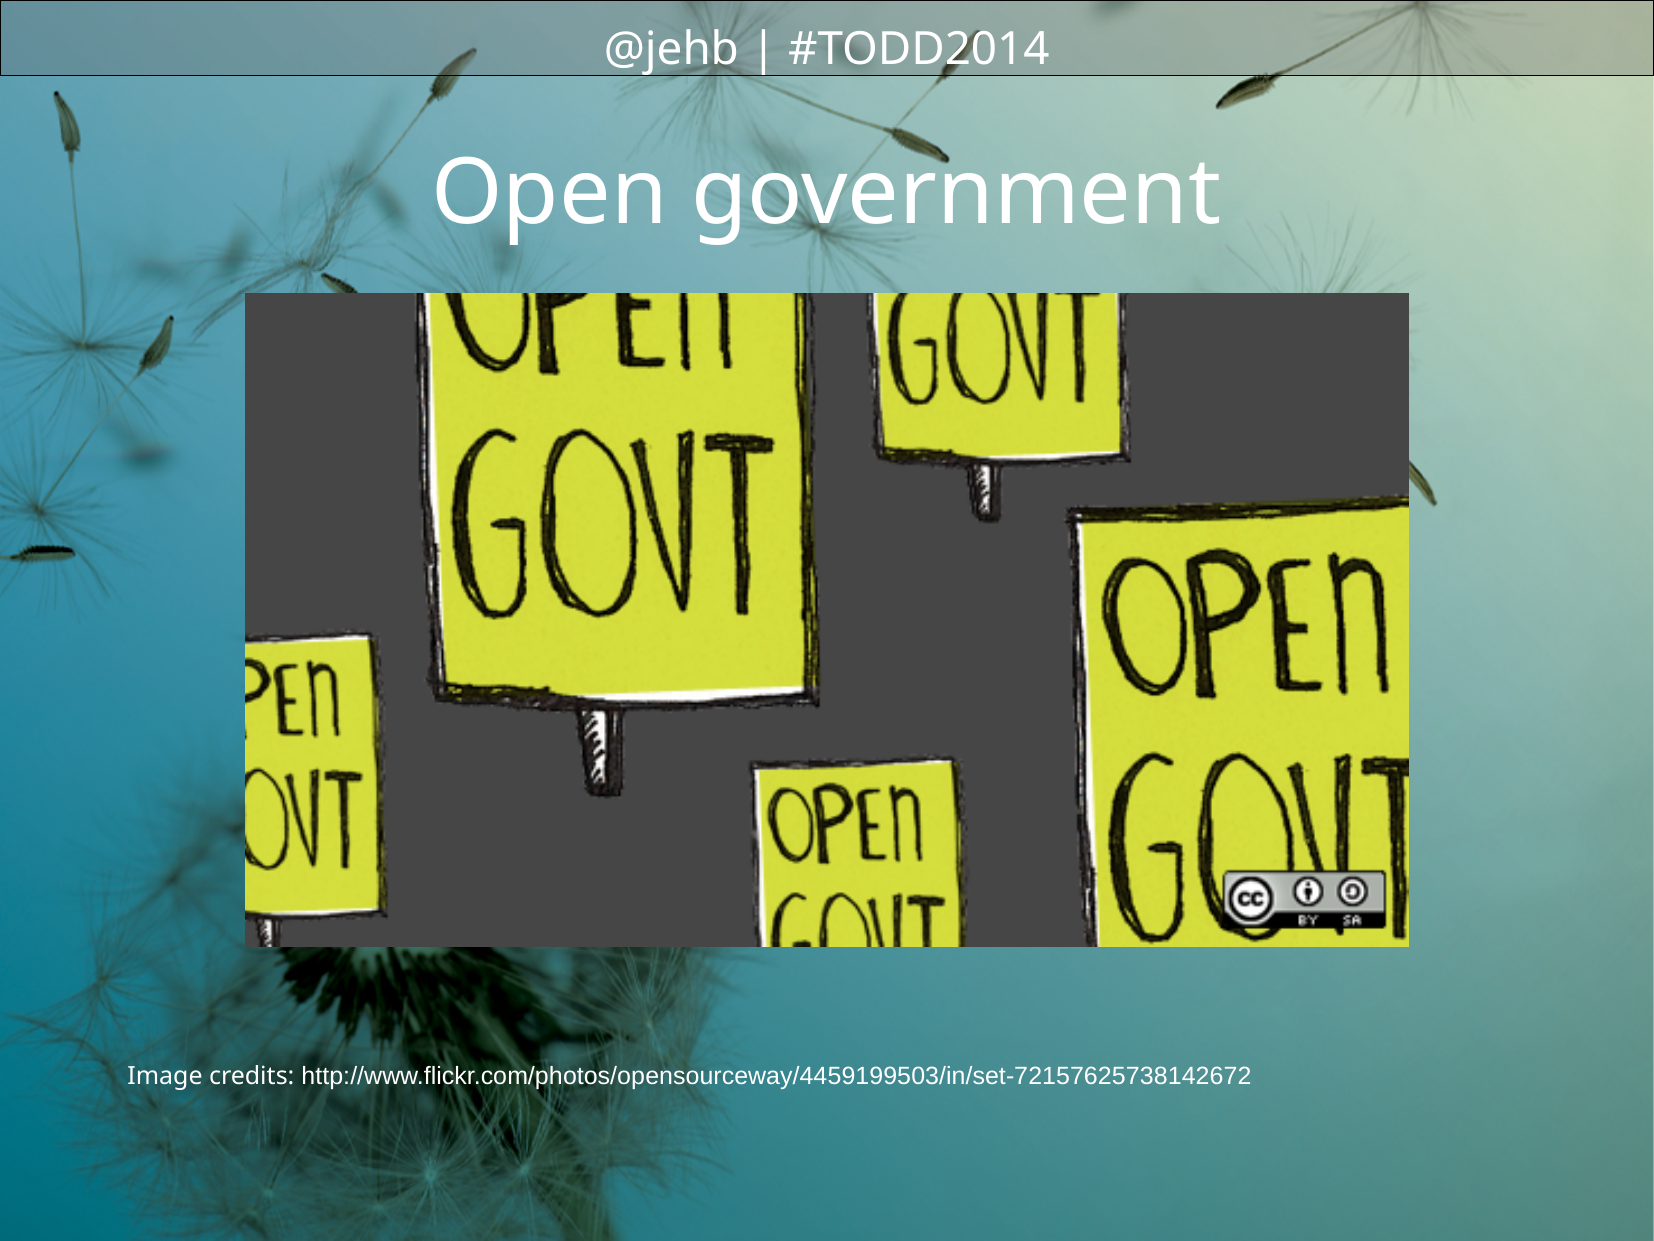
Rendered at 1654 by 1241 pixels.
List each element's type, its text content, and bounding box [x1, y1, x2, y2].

title Open government [82, 84, 1571, 292]
text_box Image credits: http://www.flickr.com/photos/opensourceway/4459199503/in/set-72157625738142672 [112, 1050, 1271, 1095]
picture [0, 76, 1654, 1241]
